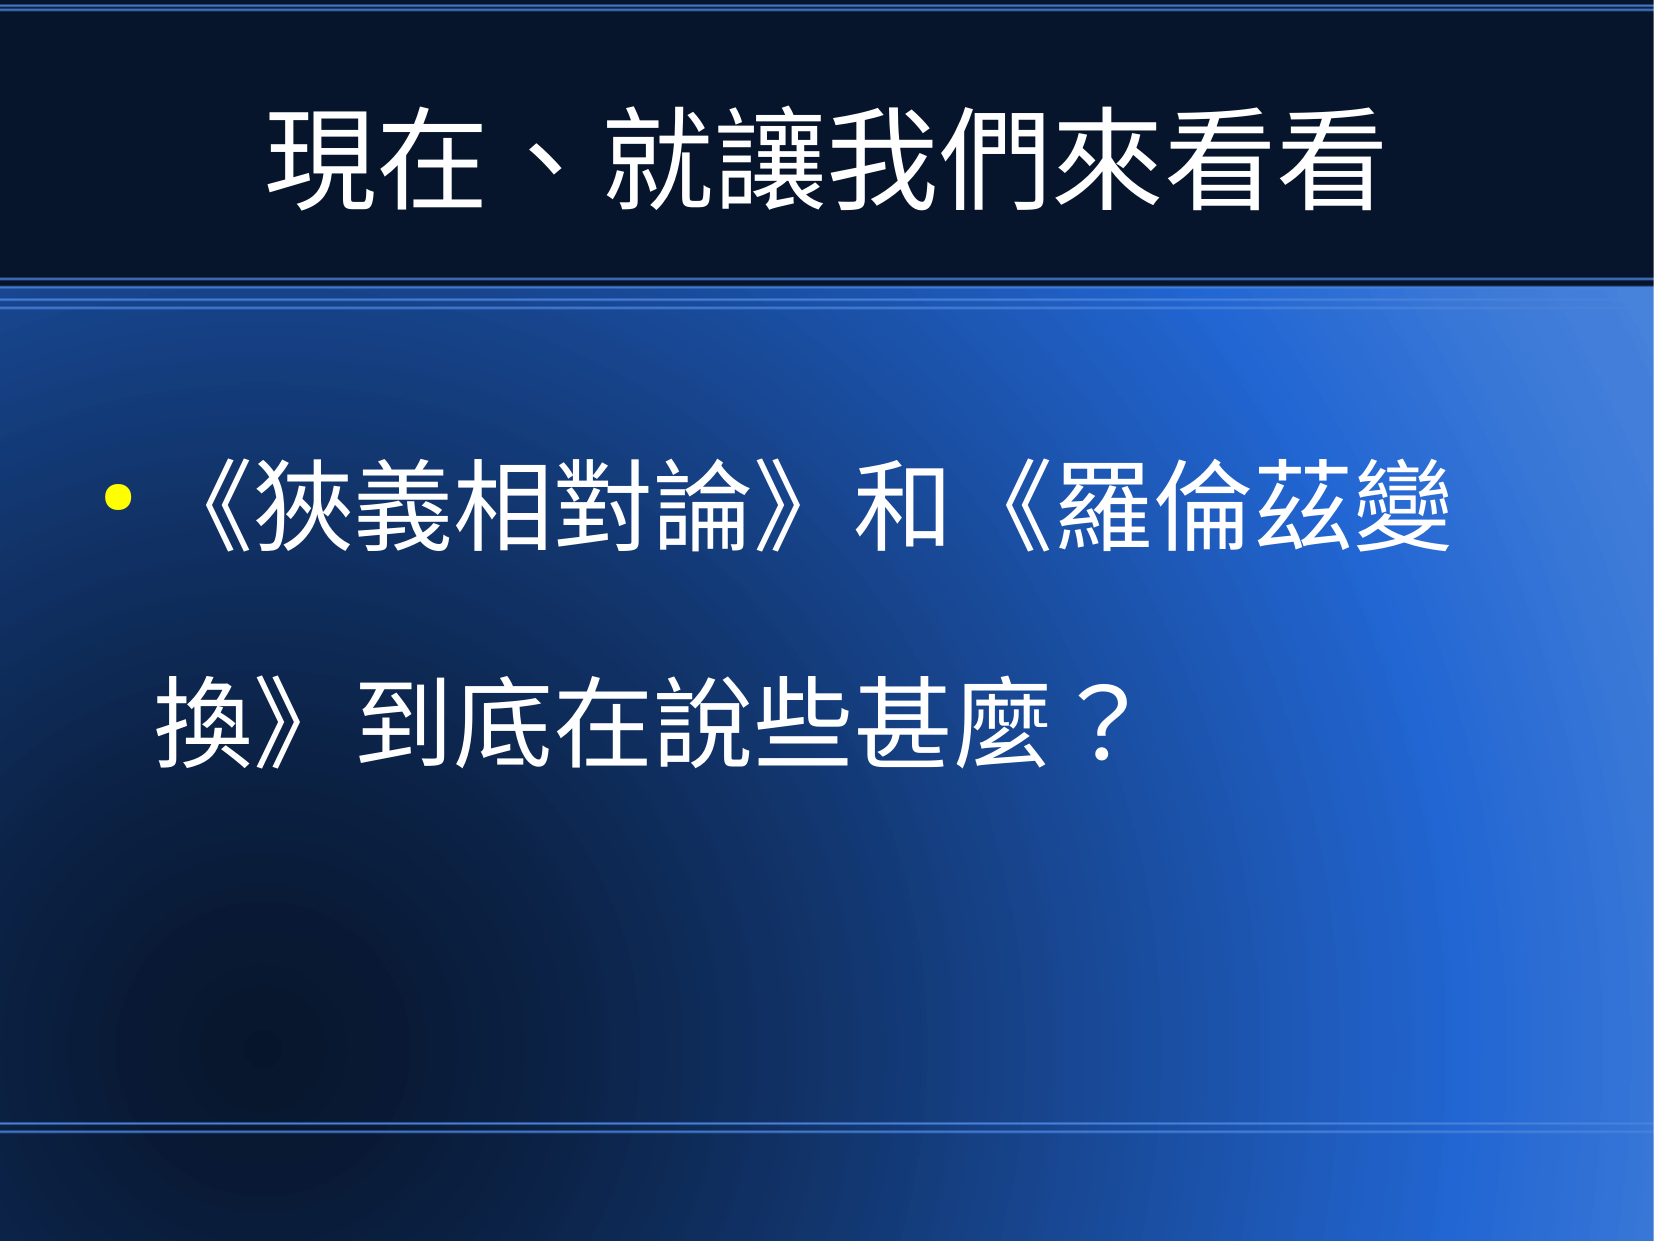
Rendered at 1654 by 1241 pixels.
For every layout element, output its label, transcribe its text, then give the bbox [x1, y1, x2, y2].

title 現在、就讓我們來看看 [82, 49, 1571, 257]
picture [0, 0, 1654, 1241]
list 《狹義相對論》和《羅倫茲變換》到底在說些甚麼？ [82, 355, 1571, 1241]
